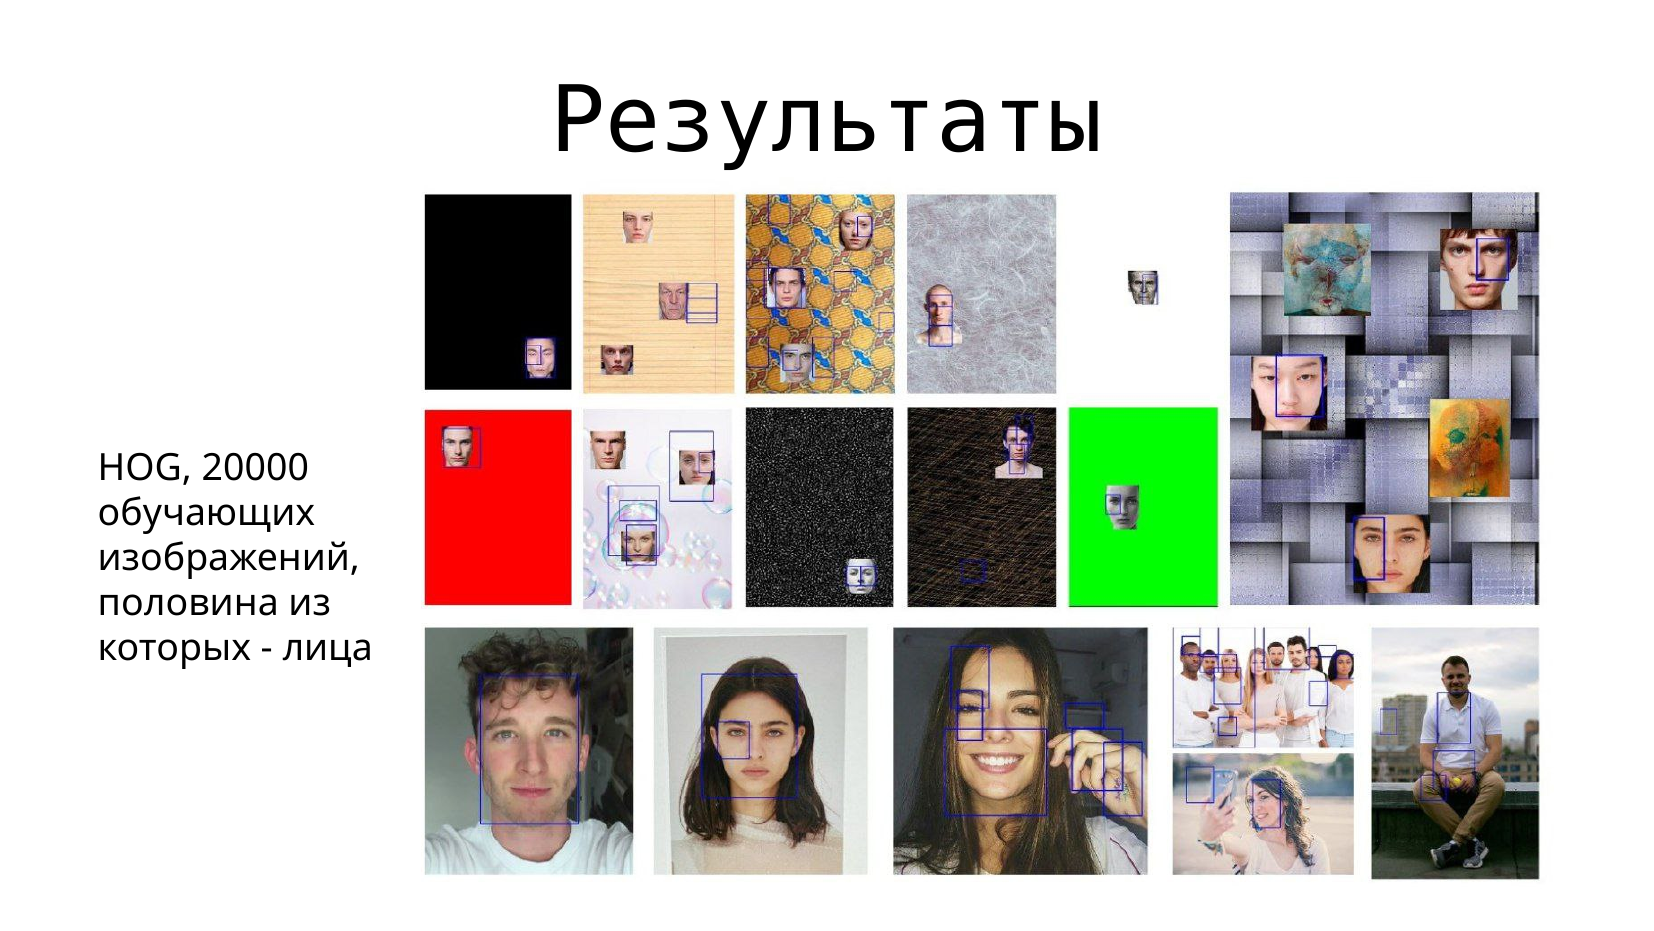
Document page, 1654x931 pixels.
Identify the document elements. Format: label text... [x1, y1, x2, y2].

text_box HOG, 20000 обучающих изображений, половина из которых - лица [82, 435, 406, 678]
title Результаты [82, 37, 1571, 193]
picture [406, 178, 1554, 894]
